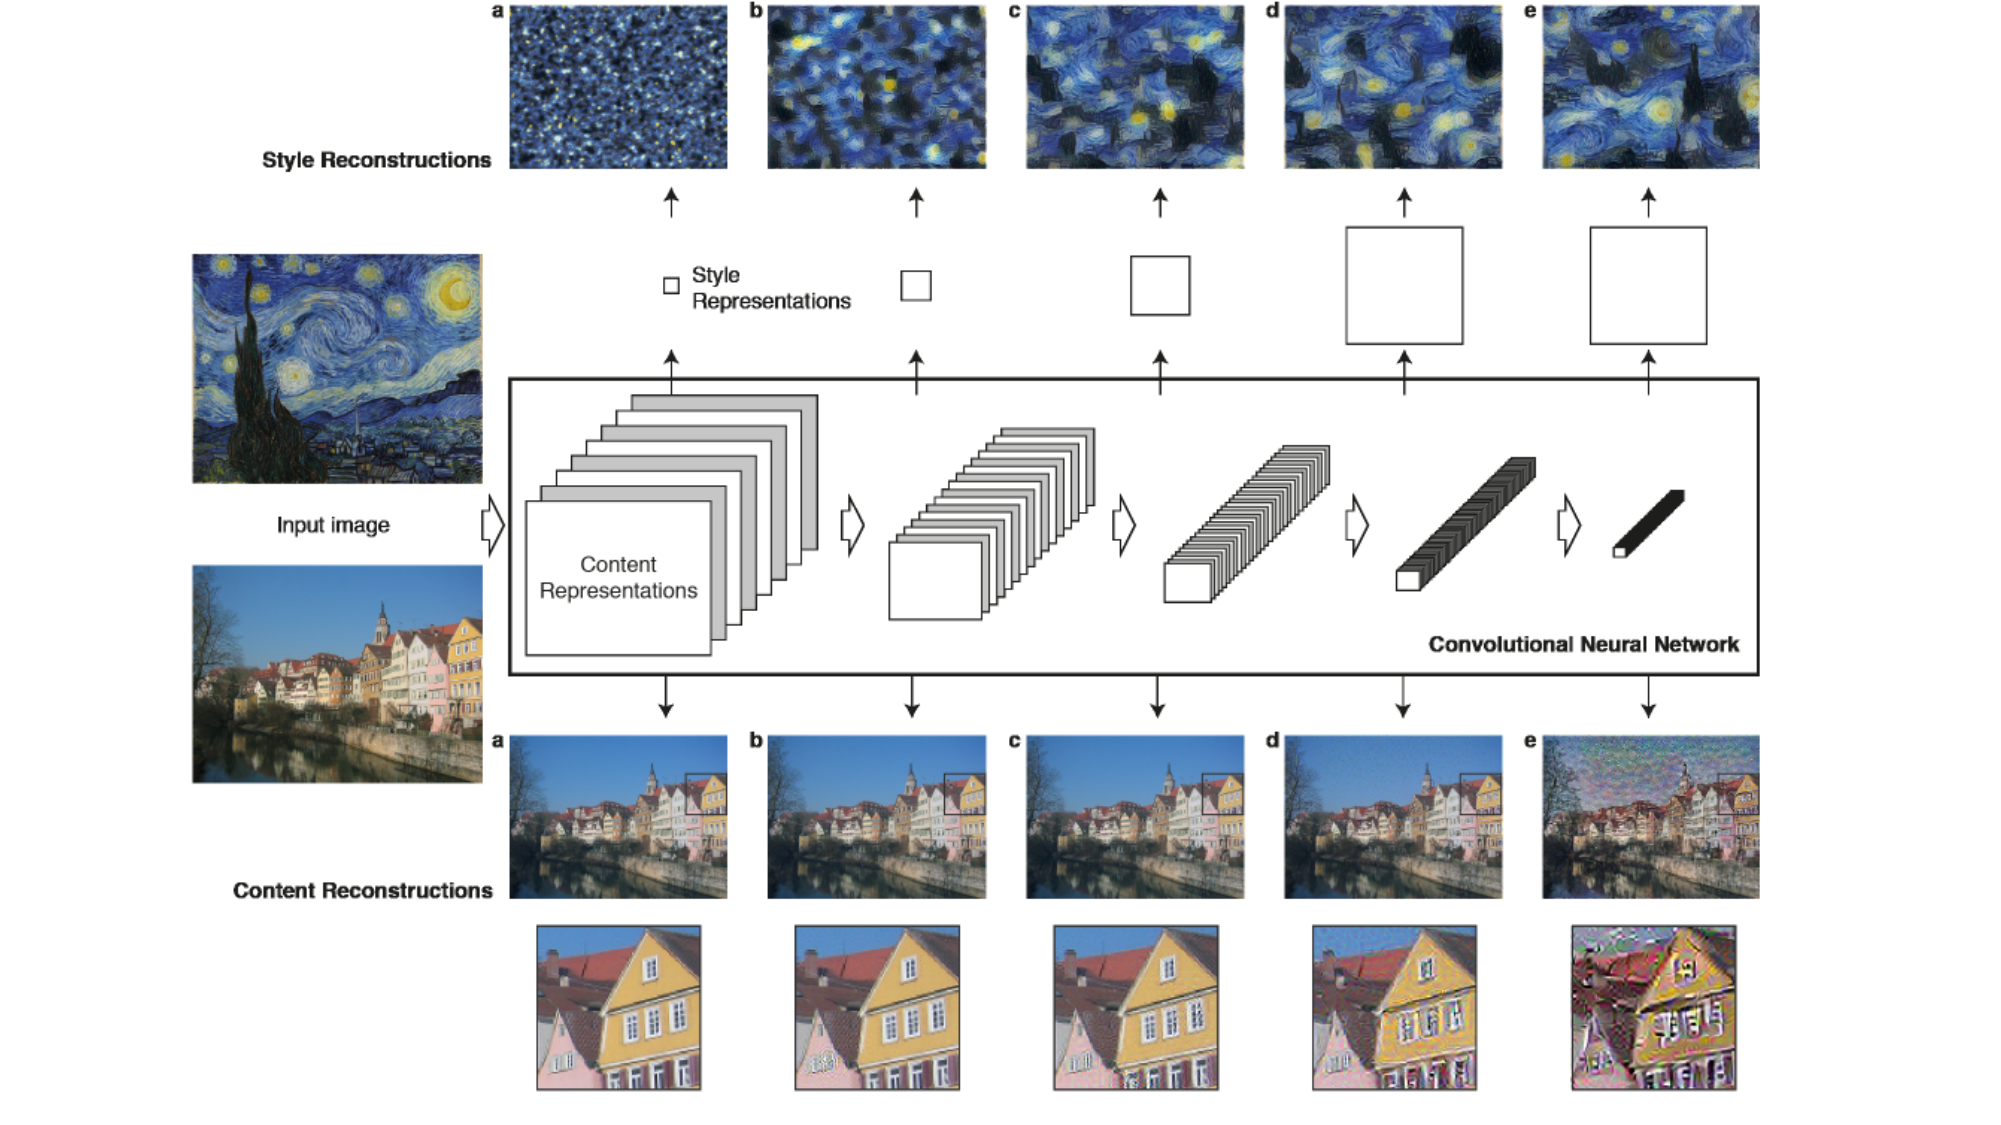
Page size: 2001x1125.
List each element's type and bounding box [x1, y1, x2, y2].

picture [163, 0, 1760, 1125]
